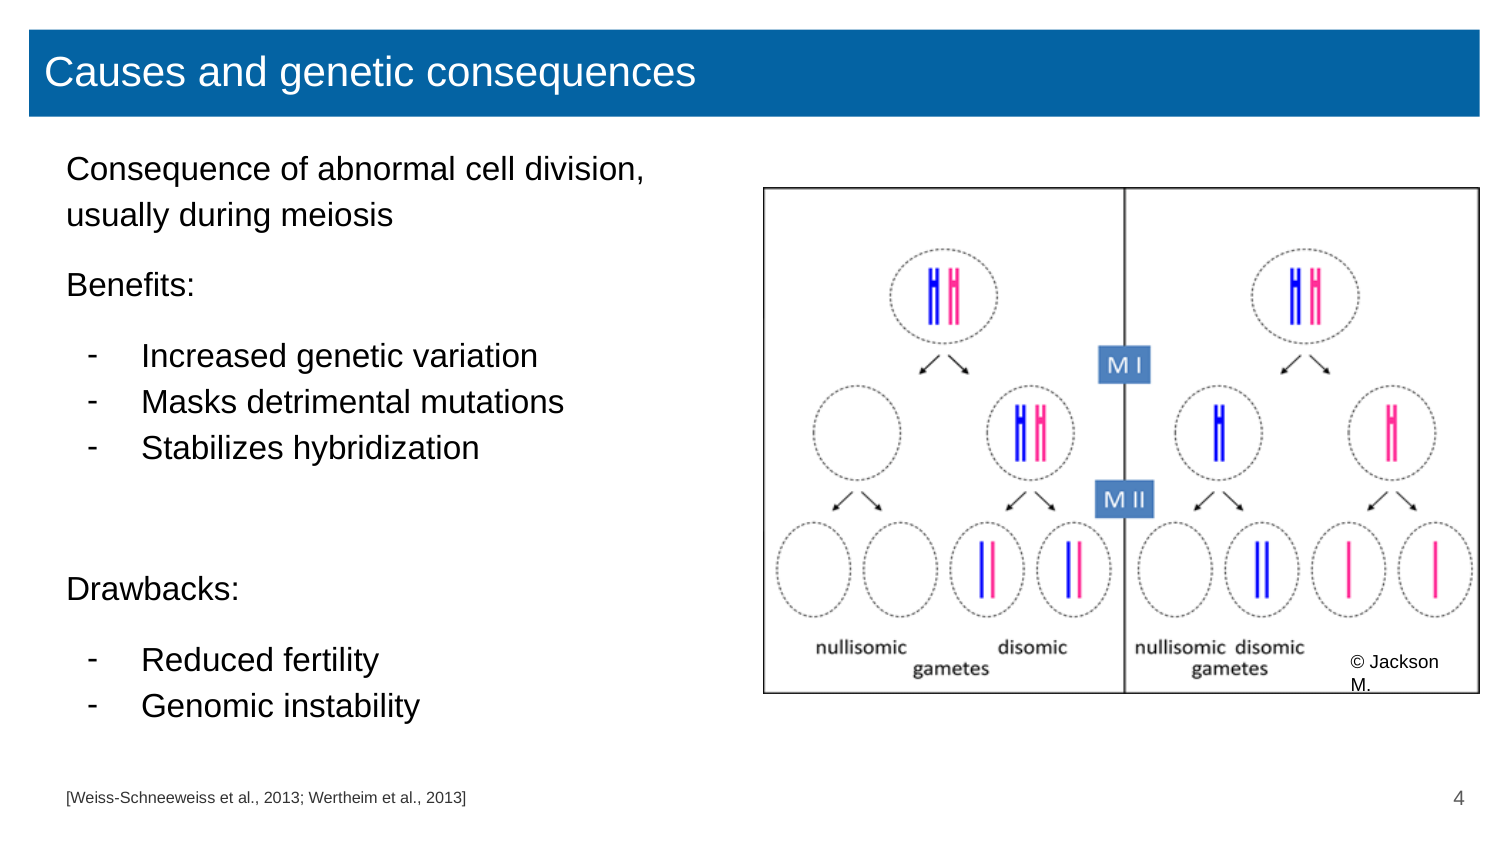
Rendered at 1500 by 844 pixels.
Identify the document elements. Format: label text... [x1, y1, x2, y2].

slide_number [Weiss-Schneeweiss et al., 2013; Wertheim et al., 2013] [51, 764, 541, 830]
slide_number <number> [1389, 764, 1480, 830]
title Causes and genetic consequences [29, 29, 1480, 117]
text_box © Jackson M. [1335, 650, 1480, 695]
picture [768, 187, 1480, 695]
list Consequence of abnormal cell division, usually during meiosis Benefits: Increased genetic variation Masks detrimental mutations Stabilizes hybridization Drawbacks: Reduced fertility Genomic instability [51, 117, 768, 750]
